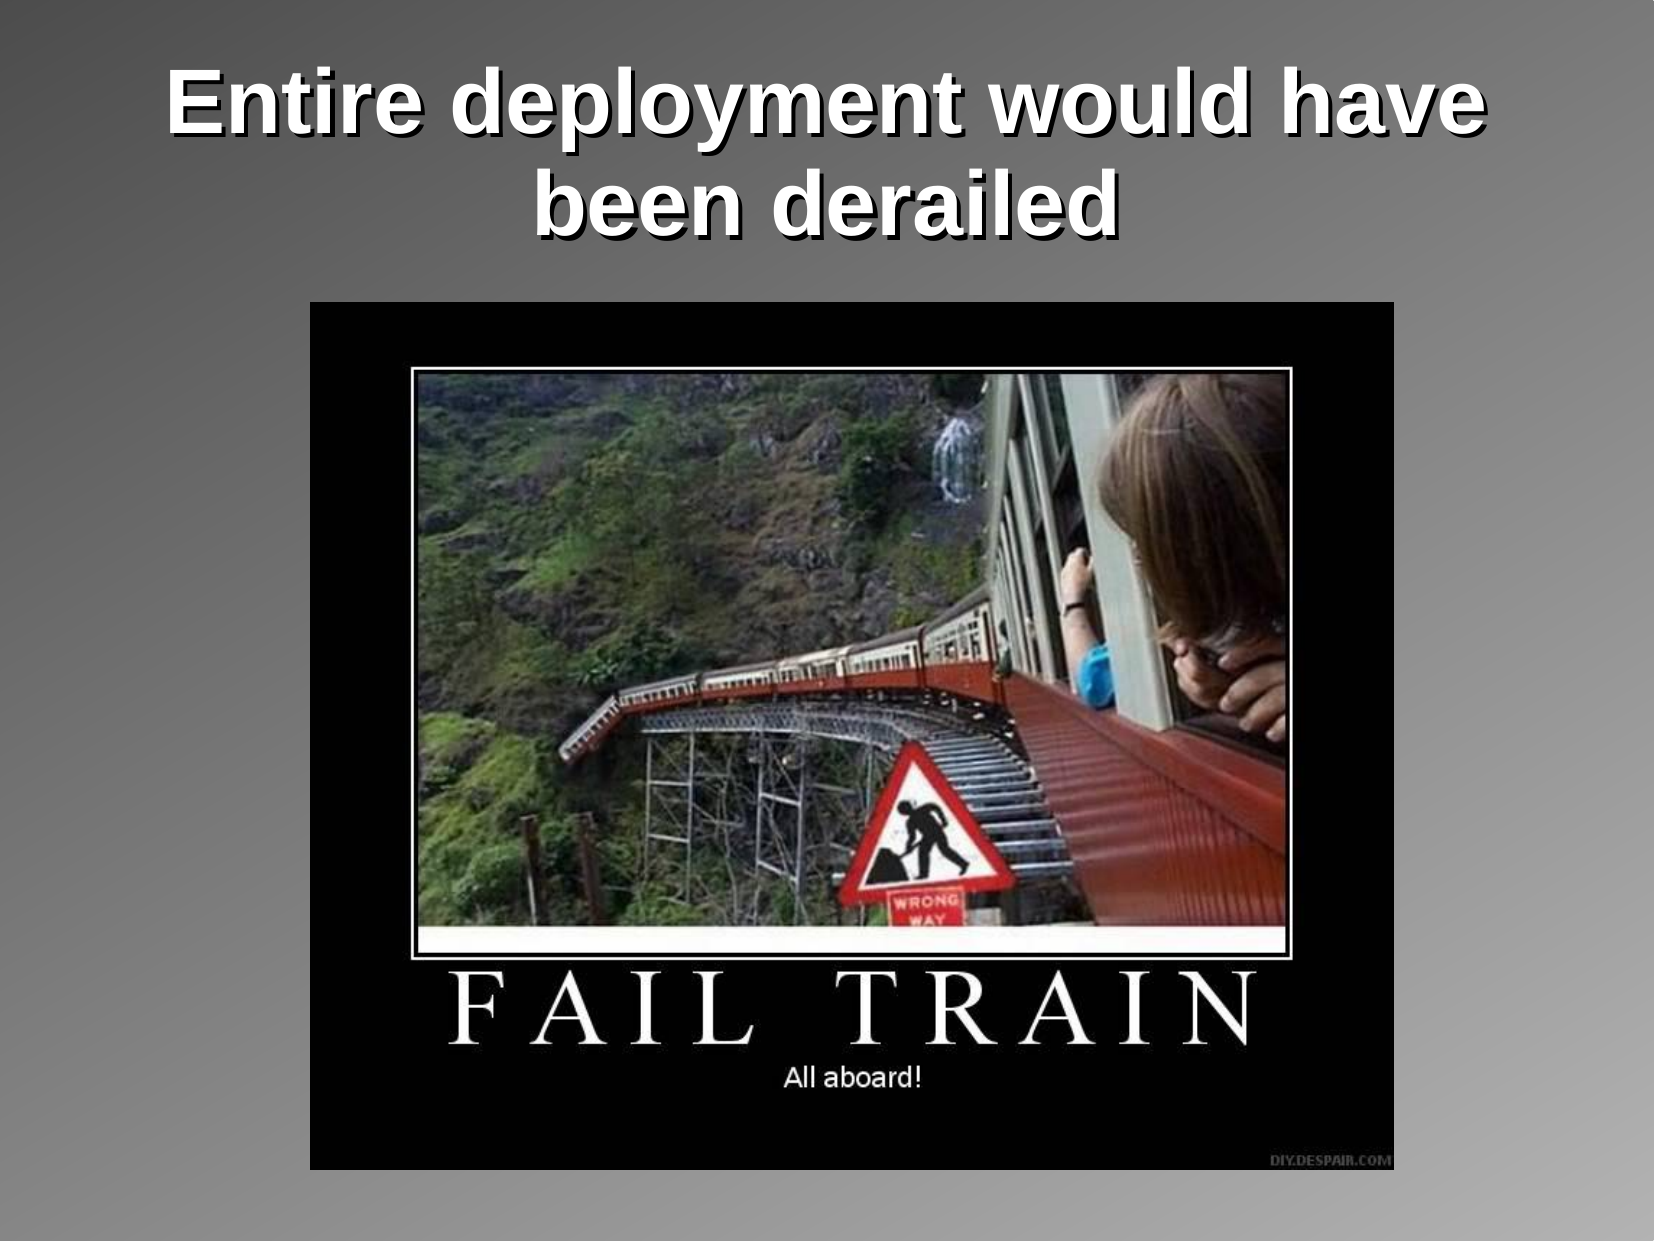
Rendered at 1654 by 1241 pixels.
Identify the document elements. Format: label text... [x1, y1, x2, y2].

title Entire deployment would have been derailed [82, 49, 1571, 257]
picture [310, 302, 1394, 1170]
